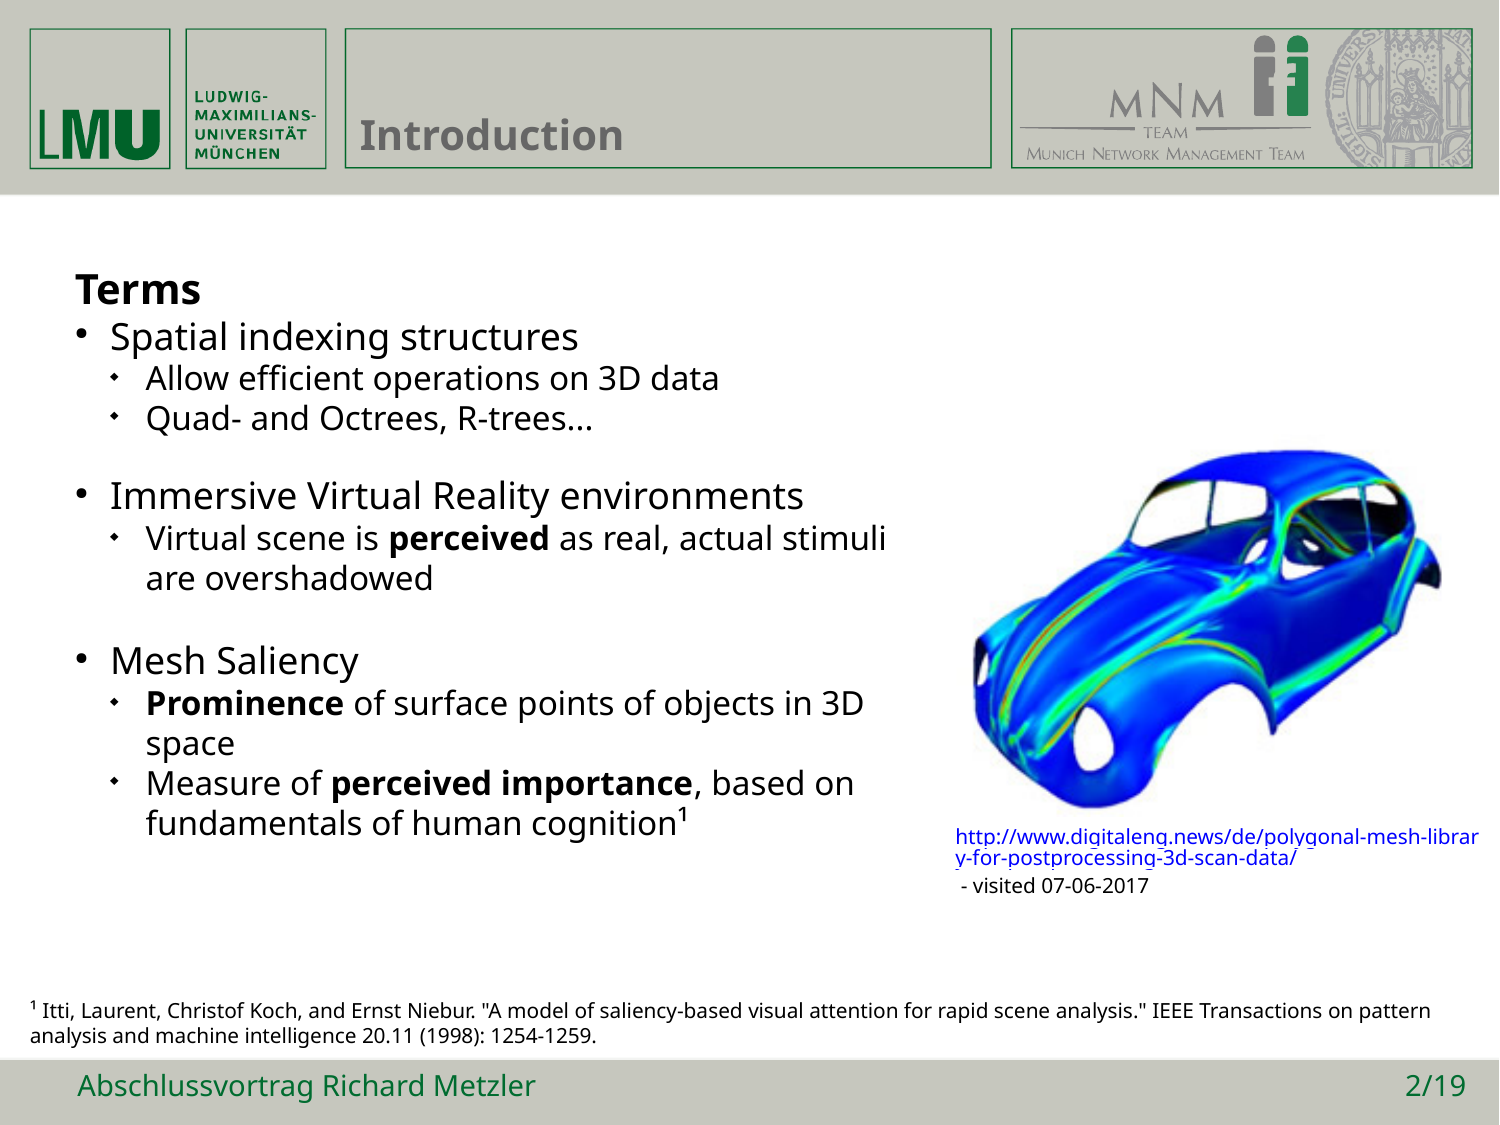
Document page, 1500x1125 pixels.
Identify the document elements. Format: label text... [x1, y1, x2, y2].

text_box Mesh Saliency Prominence of surface points of objects in 3D space Measure of perceived importance, based on fundamentals of human cognition¹ [59, 630, 941, 961]
text_box 2/19 [1320, 1059, 1482, 1107]
text_box Abschlussvortrag Richard Metzler [62, 1059, 1245, 1107]
text_box Immersive Virtual Reality environments Virtual scene is perceived as real, actual stimuli are overshadowed [60, 526, 907, 630]
text_box Introduction [345, 101, 986, 165]
picture [907, 434, 1492, 816]
text_box http://www.digitaleng.news/de/polygonal-mesh-library-for-postprocessing-3d-scan-data/ - visited 07-06-2017 [941, 816, 1500, 915]
text_box ¹ Itti, Laurent, Christof Koch, and Ernst Niebur. "A model of saliency-based visual attention for rapid scene analysis." IEEE Transactions on pattern analysis and machine intelligence 20.11 (1998): 1254-1259. [14, 990, 1455, 1060]
text_box Terms Spatial indexing structures Allow efficient operations on 3D data Quad- and Octrees, R-trees... [60, 254, 1411, 526]
picture [0, 1058, 1499, 1125]
picture [0, 0, 1499, 196]
